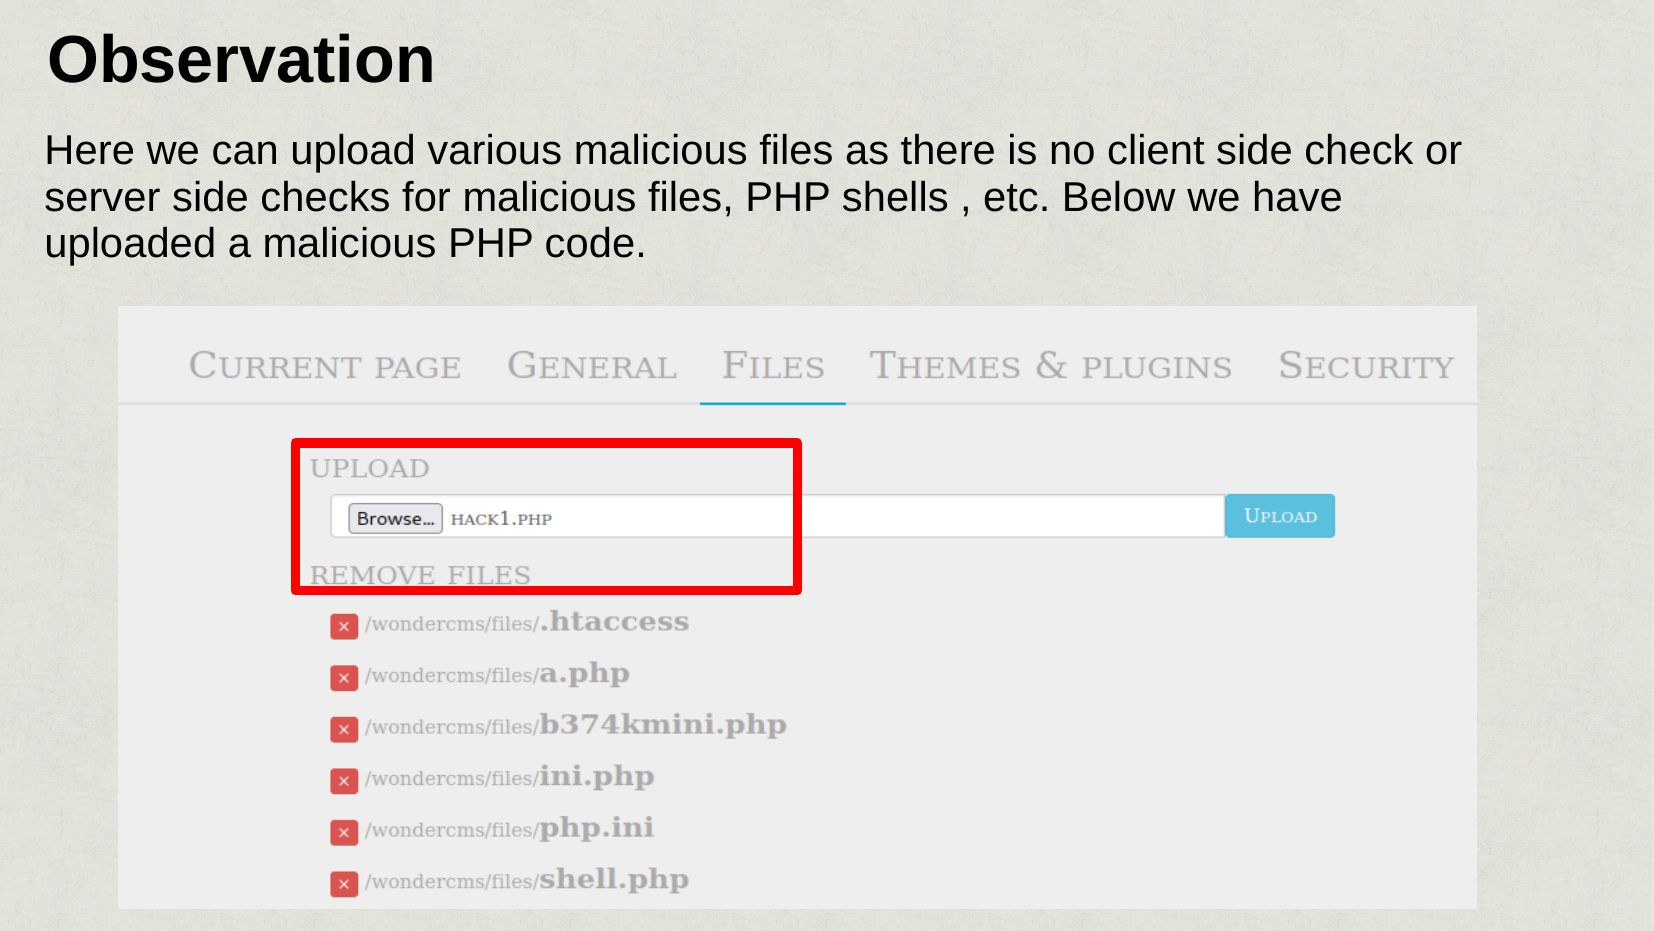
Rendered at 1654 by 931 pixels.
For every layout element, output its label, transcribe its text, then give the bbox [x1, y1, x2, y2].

picture [0, 0, 1654, 931]
title Observation [47, 0, 1536, 119]
text_box Here we can upload various malicious files as there is no client side check or server side checks for malicious files, PHP shells , etc. Below we have uploaded a malicious PHP code. [29, 73, 1506, 414]
